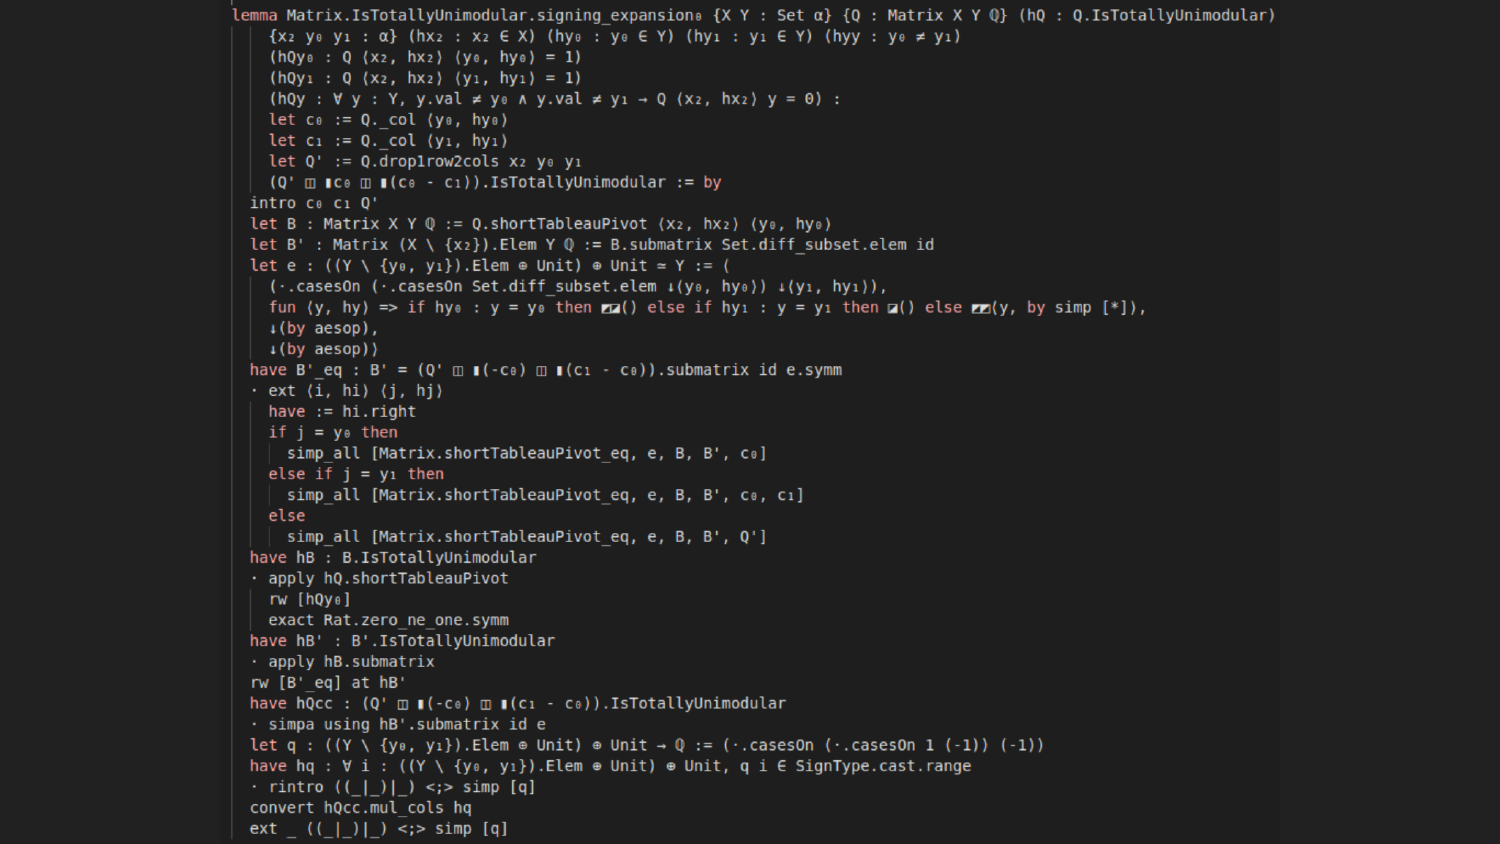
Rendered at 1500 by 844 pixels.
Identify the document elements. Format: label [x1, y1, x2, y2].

picture [220, 0, 1280, 844]
